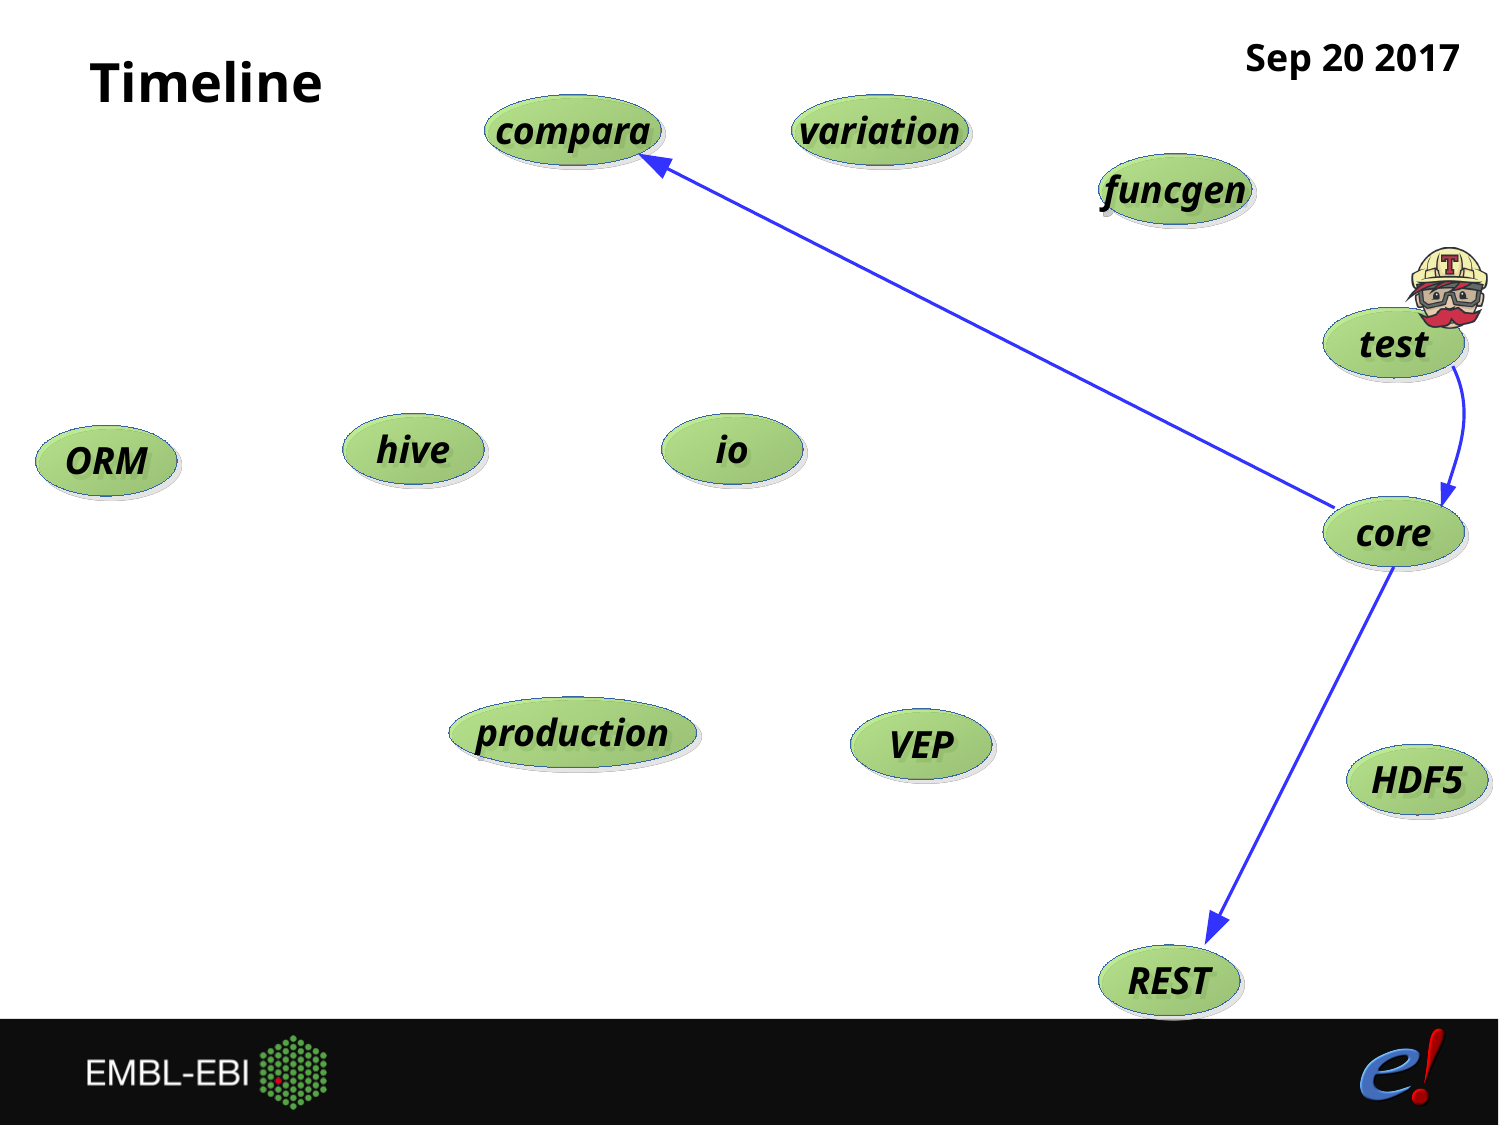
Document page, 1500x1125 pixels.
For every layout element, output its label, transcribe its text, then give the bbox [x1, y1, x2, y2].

text_box production [448, 696, 697, 768]
picture [1405, 247, 1494, 330]
text_box funcgen [1098, 153, 1253, 225]
text_box ORM [35, 425, 178, 497]
text_box compara [484, 94, 662, 166]
text_box Timeline [74, 37, 308, 119]
text_box Sep 20 2017 [1230, 23, 1466, 85]
text_box variation [791, 94, 969, 166]
picture [1357, 1026, 1448, 1112]
text_box hive [342, 413, 485, 485]
text_box REST [1098, 944, 1241, 1016]
text_box test [1322, 307, 1465, 379]
text_box VEP [850, 708, 993, 780]
text_box HDF5 [1346, 744, 1489, 816]
text_box io [661, 413, 804, 485]
picture [87, 1035, 327, 1110]
text_box core [1322, 496, 1465, 567]
